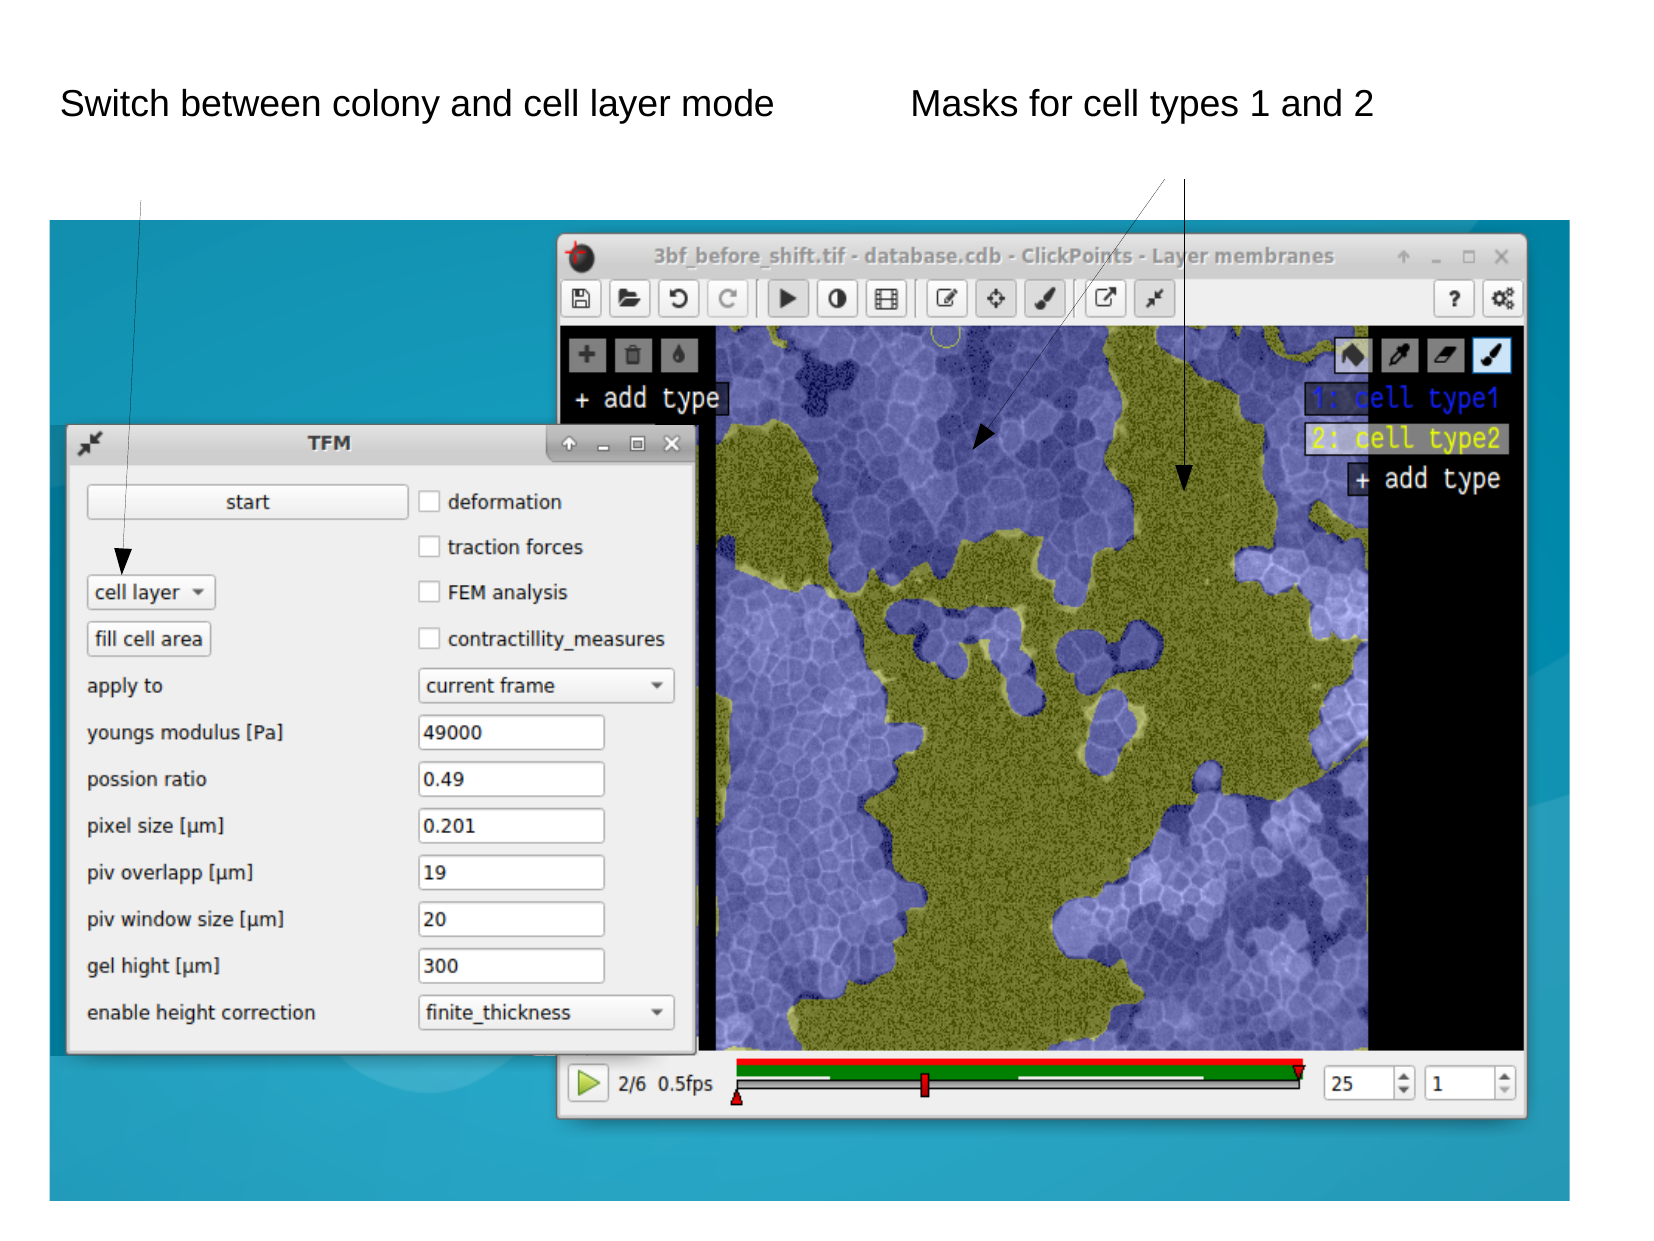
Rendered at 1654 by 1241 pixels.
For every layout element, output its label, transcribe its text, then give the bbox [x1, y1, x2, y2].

text_box Masks for cell types 1 and 2 [895, 75, 1651, 155]
picture [49, 220, 1570, 1201]
text_box Switch between colony and cell layer mode [45, 75, 800, 213]
